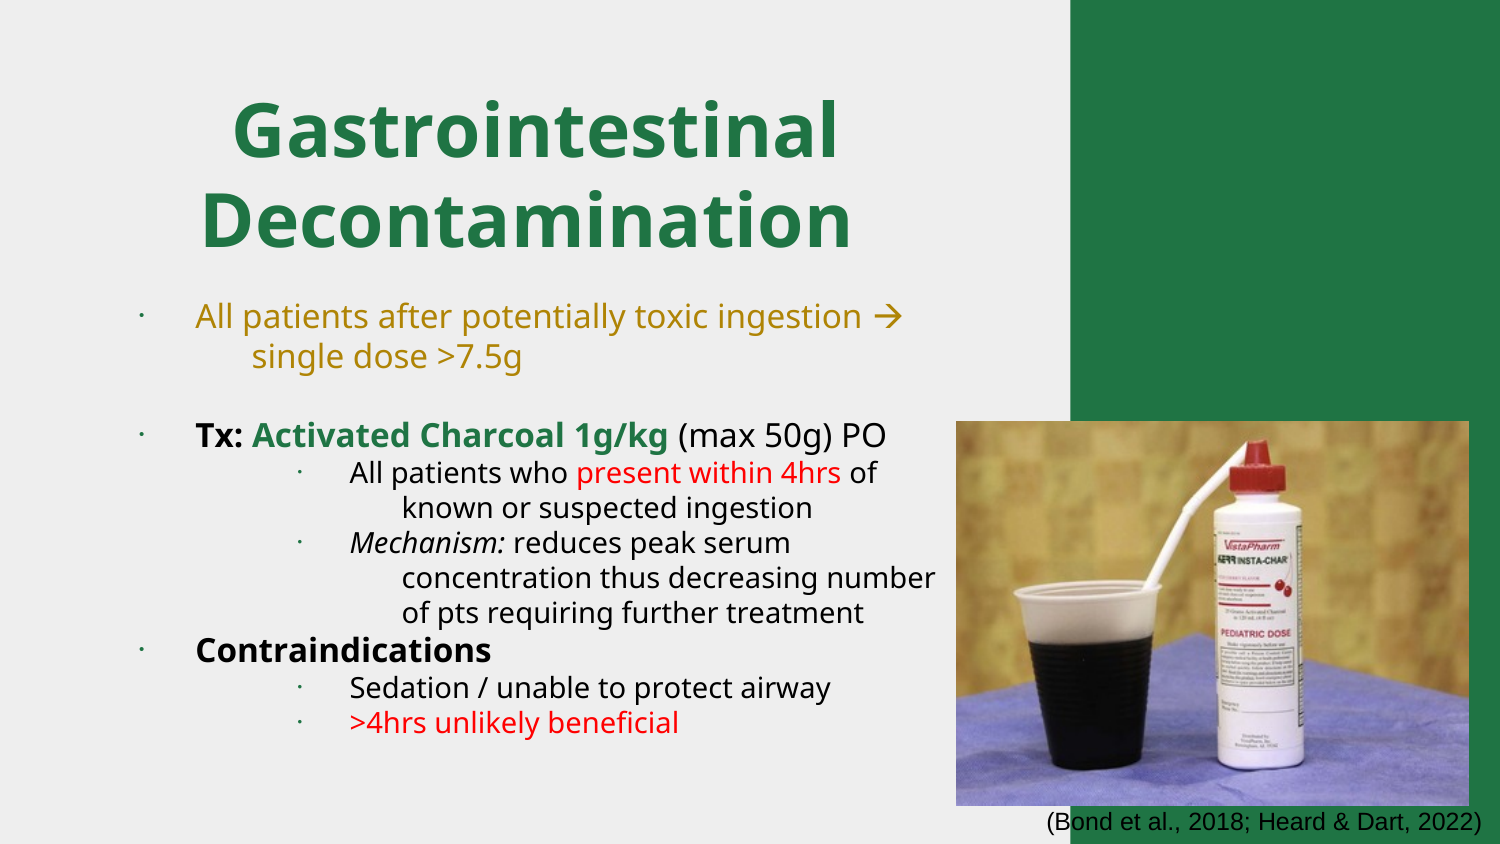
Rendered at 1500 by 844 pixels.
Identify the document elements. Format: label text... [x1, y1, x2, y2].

text_box (Bond et al., 2018; Heard & Dart, 2022) [1031, 798, 1500, 844]
picture [956, 421, 1469, 806]
title Gastrointestinal Decontamination [0, 39, 1073, 278]
subtitle All patients after potentially toxic ingestion  single dose >7.5g Tx: Activated Charcoal 1g/kg (max 50g) PO All patients who present within 4hrs of known or suspected ingestion Mechanism: reduces peak serum concentration thus decreasing number of pts requiring further treatment Contraindications Sedation / unable to protect airway >4hrs unlikely beneficial [86, 279, 960, 822]
